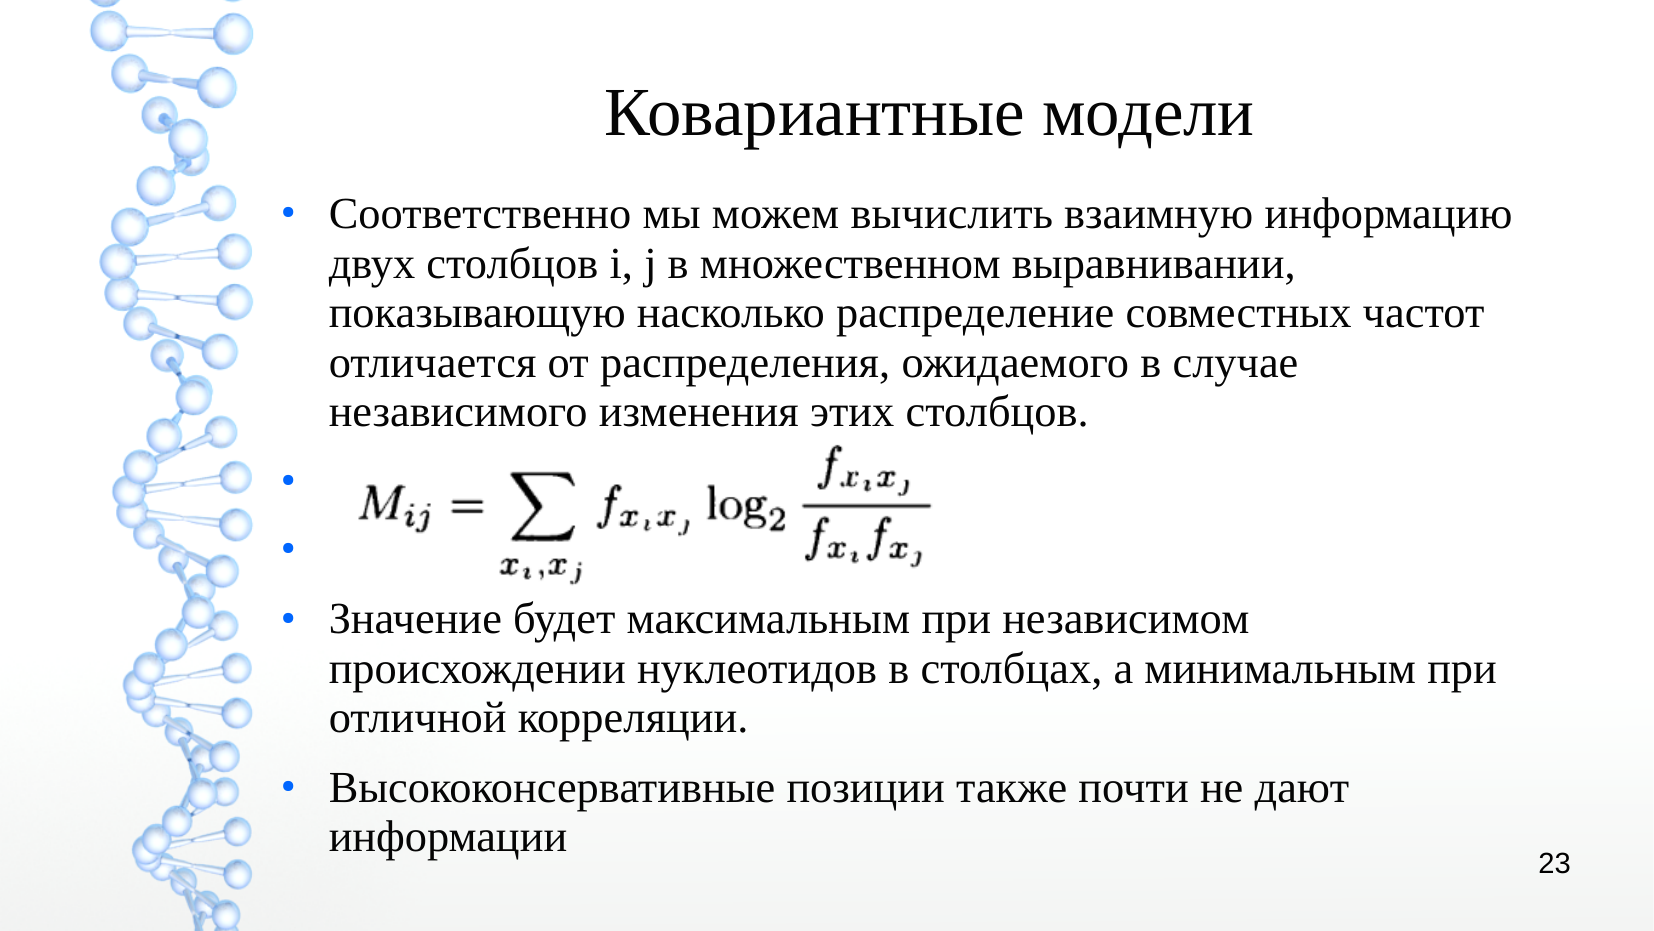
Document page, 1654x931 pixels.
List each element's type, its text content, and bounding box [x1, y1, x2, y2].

list Соответственно мы можем вычислить взаимную информацию двух столбцов i, j в множественном выравнивании, показывающую насколько распределение совместных частот отличается от распределения, ожидаемого в случае независимого изменения этих столбцов. Значение будет максимальным при независимом происхождении нуклеотидов в столбцах, а минимальным при отличной корреляции. Высококонсервативные позиции также почти не дают информации [265, 188, 1560, 863]
picture [0, 0, 1654, 931]
title Ковариантные модели [265, 35, 1595, 189]
